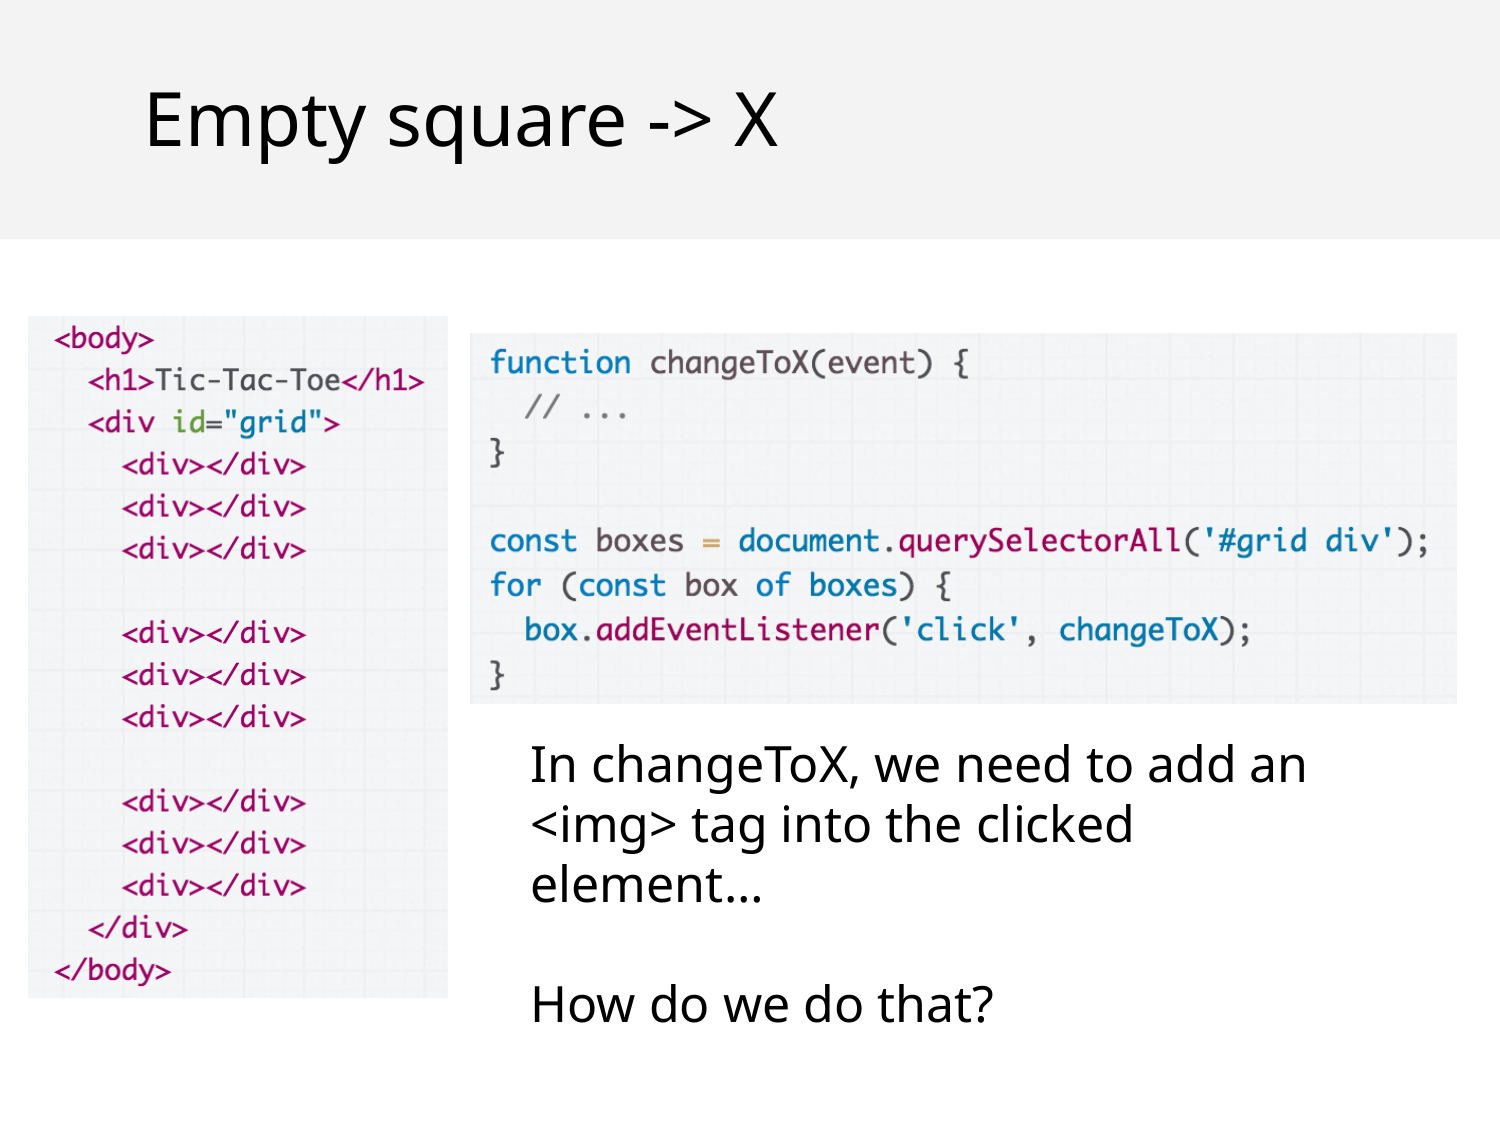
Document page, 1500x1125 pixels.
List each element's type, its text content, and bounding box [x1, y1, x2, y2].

picture [470, 333, 1457, 704]
text_box In changeToX, we need to add an <img> tag into the clicked element… How do we do that? [515, 717, 1389, 1018]
title Empty square -> X [128, 56, 1372, 183]
picture [28, 316, 448, 998]
